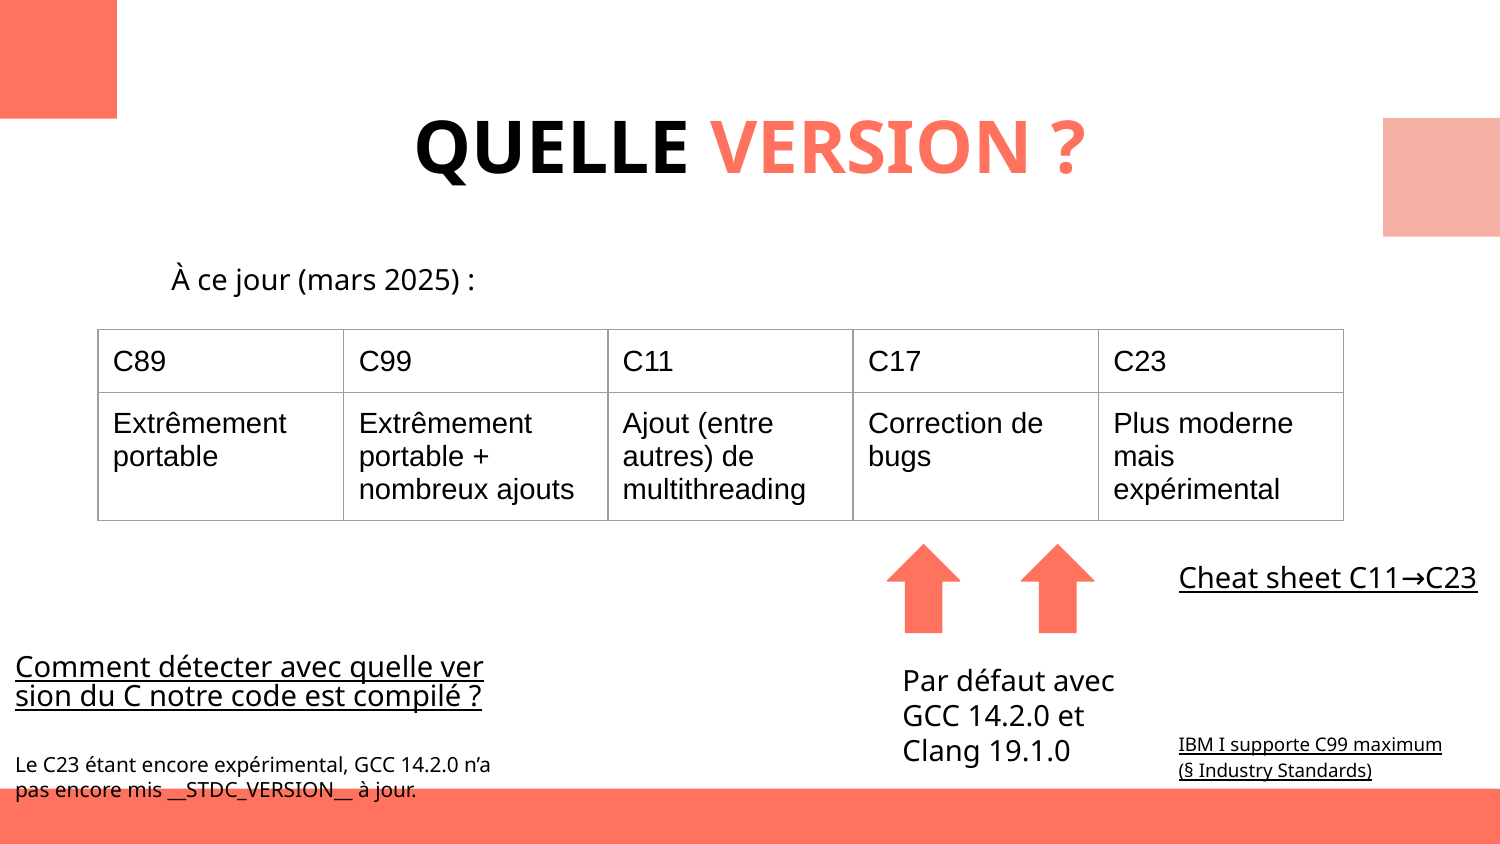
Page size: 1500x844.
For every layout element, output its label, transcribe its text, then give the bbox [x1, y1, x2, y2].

title QUELLE VERSION ? [97, 107, 1402, 181]
table_cell Extrêmement portable [99, 393, 343, 520]
table_cell Correction de bugs [854, 393, 1098, 520]
text_box À ce jour (mars 2025) : [156, 246, 539, 320]
text_box Comment détecter avec quelle version du C notre code est compilé ? Le C23 étant encore expérimental, GCC 14.2.0 n’a pas encore mis __STDC_VERSION__ à jour. [0, 633, 506, 844]
table_header C17 [854, 330, 1098, 392]
table_header C89 [99, 330, 343, 392]
table_cell Extrêmement portable + nombreux ajouts [344, 393, 607, 520]
table_header C11 [609, 330, 852, 392]
text_box [1021, 544, 1094, 633]
table_cell Ajout (entre autres) de multithreading [609, 393, 852, 520]
table_header C23 [1099, 330, 1343, 392]
table_header C99 [344, 330, 607, 392]
text_box Cheat sheet C11→C23 [1163, 544, 1500, 609]
text_box [887, 544, 960, 633]
table_cell Plus moderne mais expérimental [1099, 393, 1343, 520]
text_box IBM I supporte C99 maximum (§ Industry Standards) [1163, 718, 1500, 774]
text_box Par défaut avec GCC 14.2.0 et Clang 19.1.0 [887, 647, 1143, 774]
